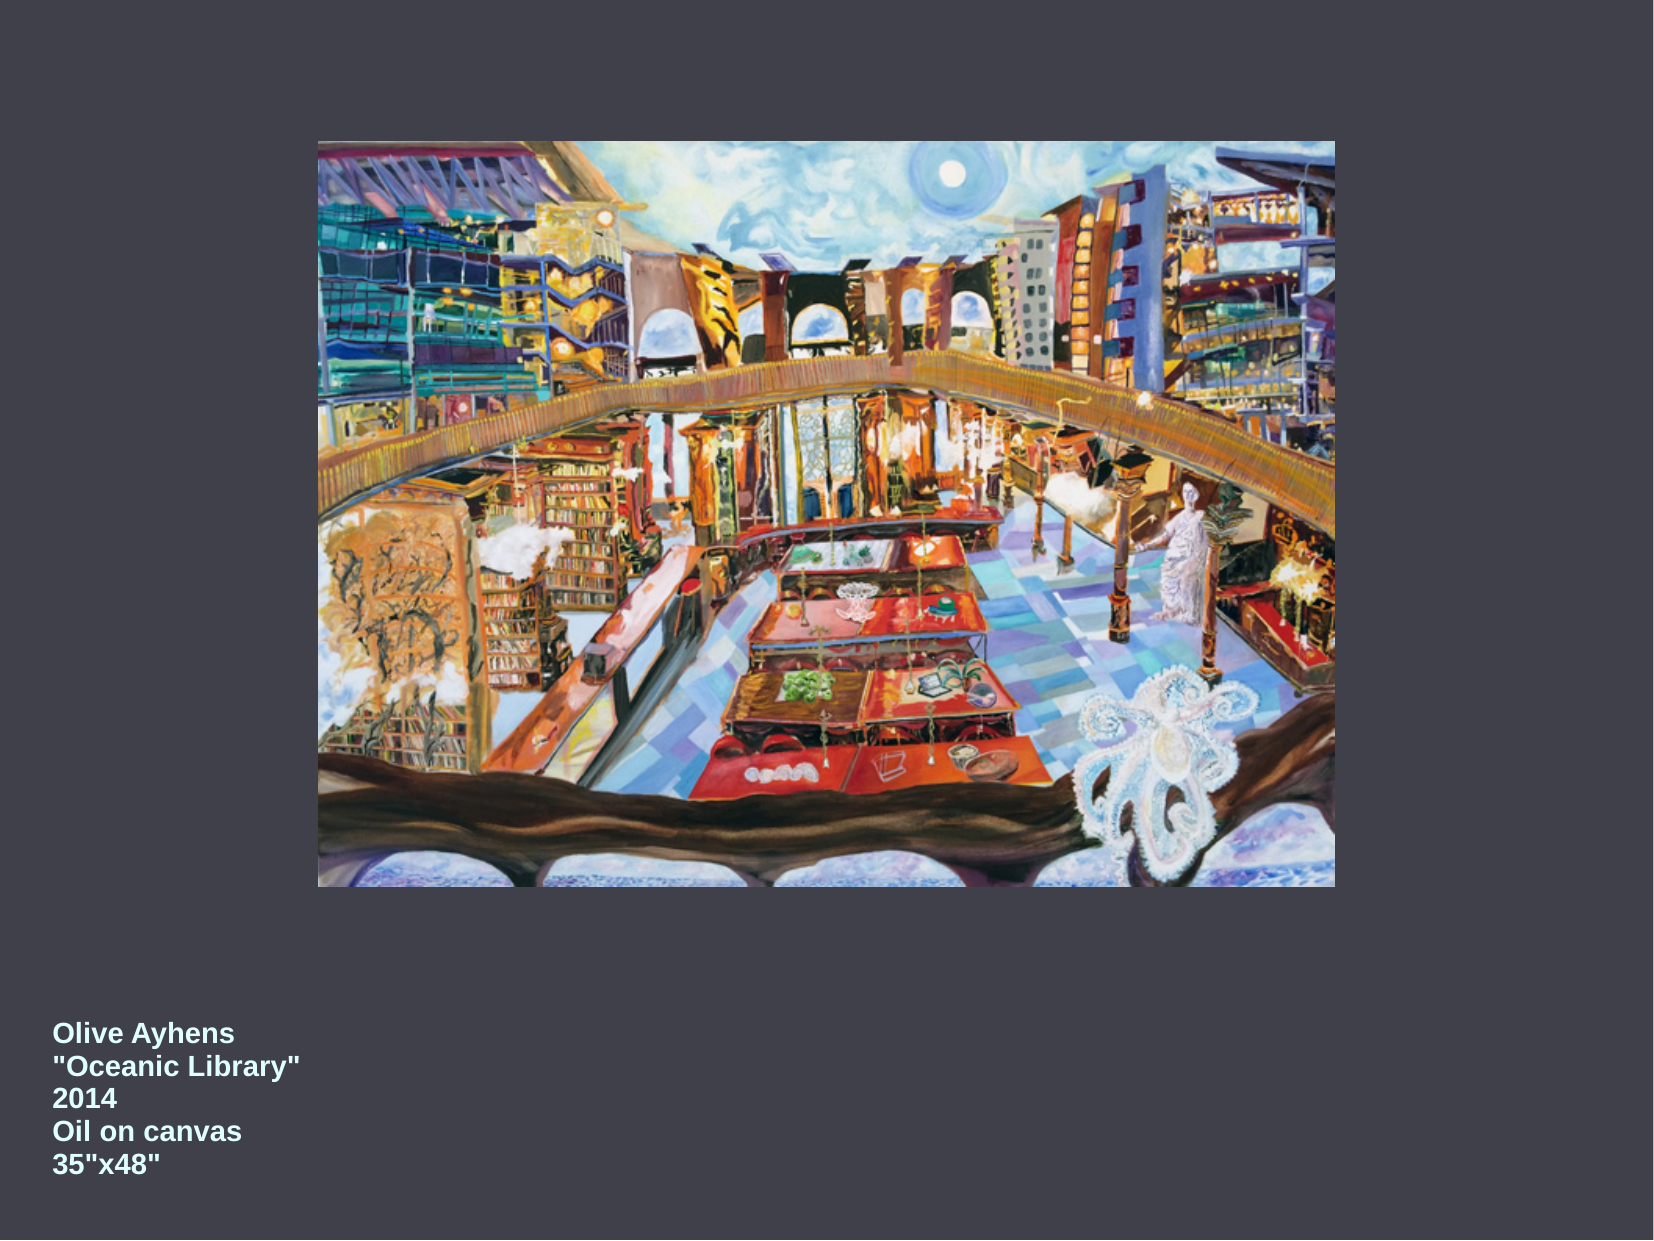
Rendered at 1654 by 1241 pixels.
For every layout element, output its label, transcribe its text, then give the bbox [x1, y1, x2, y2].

text_box Olive Ayhens "Oceanic Library" 2014 Oil on canvas 35"x48" [37, 1009, 1335, 1231]
picture [318, 141, 1335, 888]
